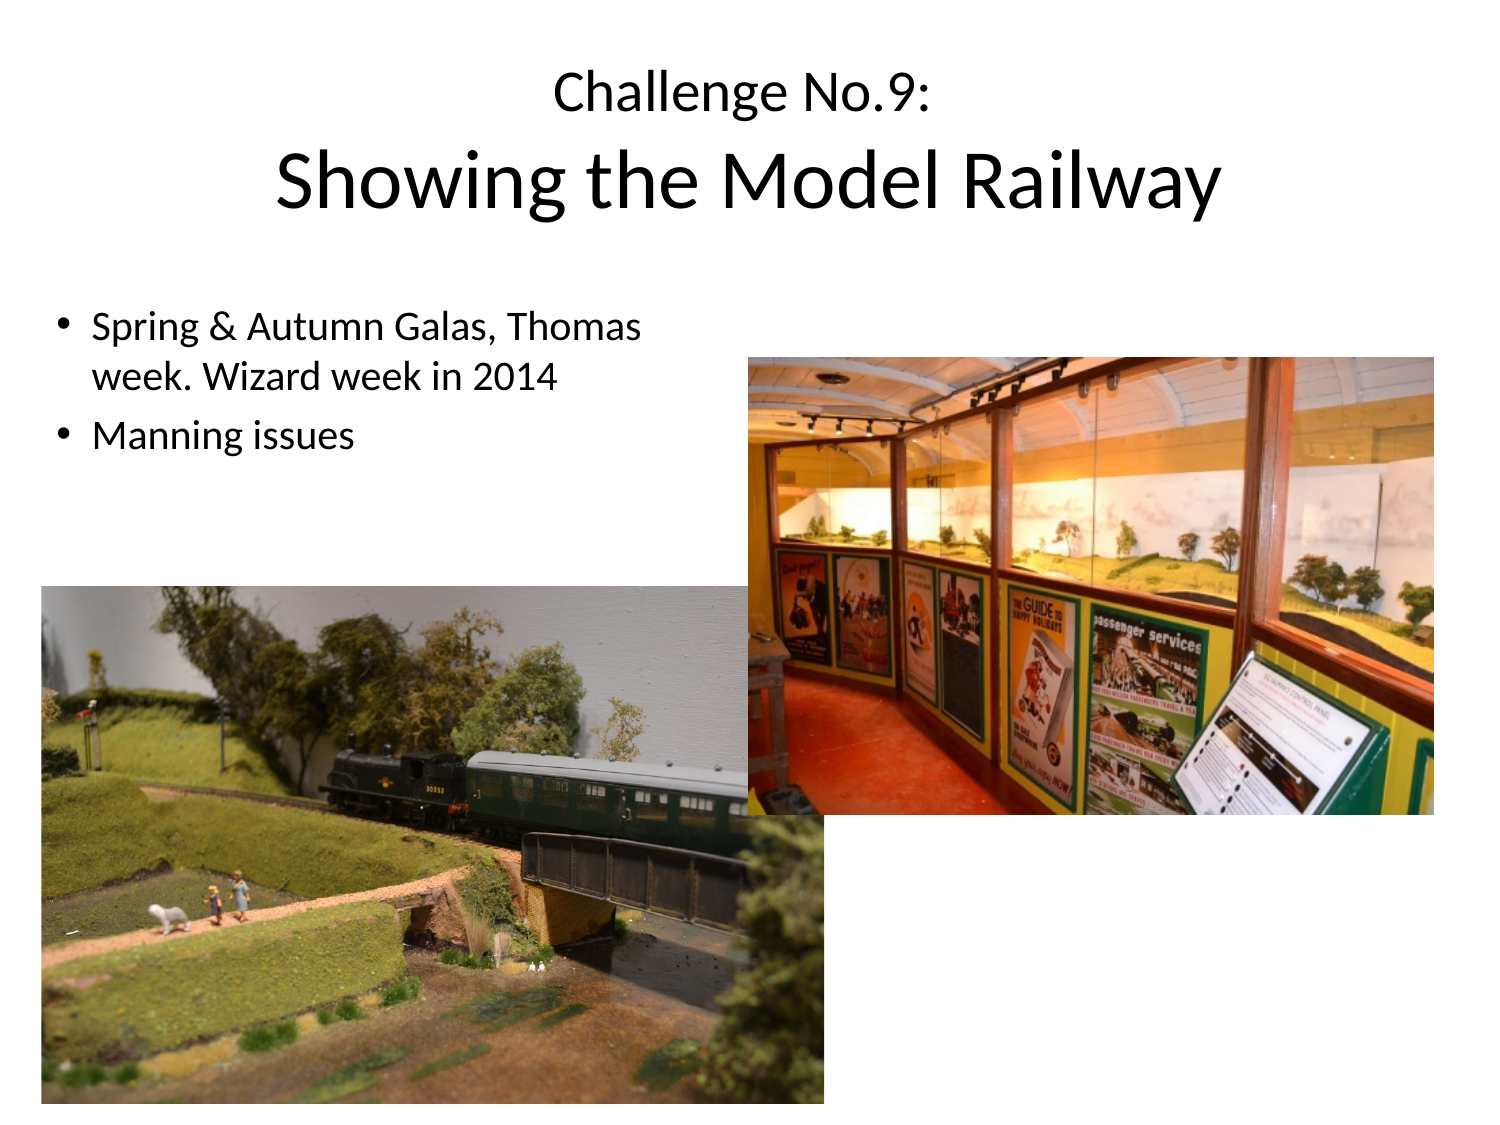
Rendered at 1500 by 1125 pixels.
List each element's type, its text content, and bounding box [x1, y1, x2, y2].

title Challenge No.9: Showing the Model Railway [75, 45, 1425, 233]
list Spring & Autumn Galas, Thomas week. Wizard week in 2014 Manning issues [41, 290, 658, 514]
picture [41, 357, 1434, 1104]
